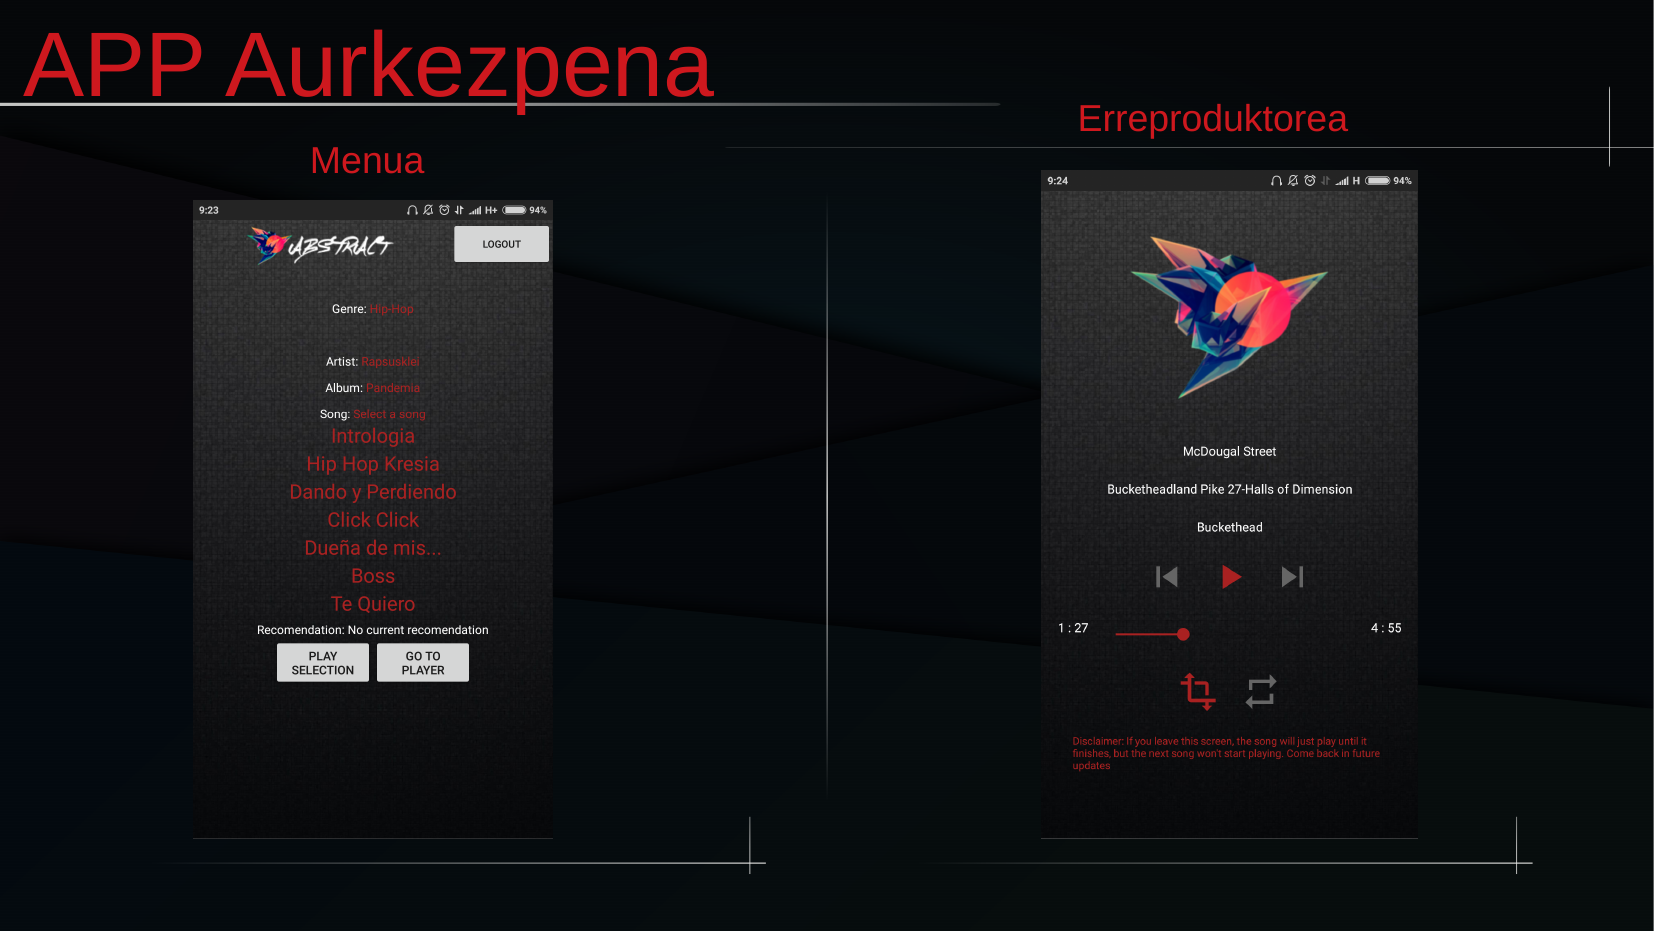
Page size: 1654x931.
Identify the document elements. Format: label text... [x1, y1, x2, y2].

text_box Erreproduktorea [1062, 90, 1406, 171]
picture [0, 0, 1654, 931]
text_box Menua [295, 132, 567, 189]
title APP Aurkezpena [23, 11, 1589, 119]
